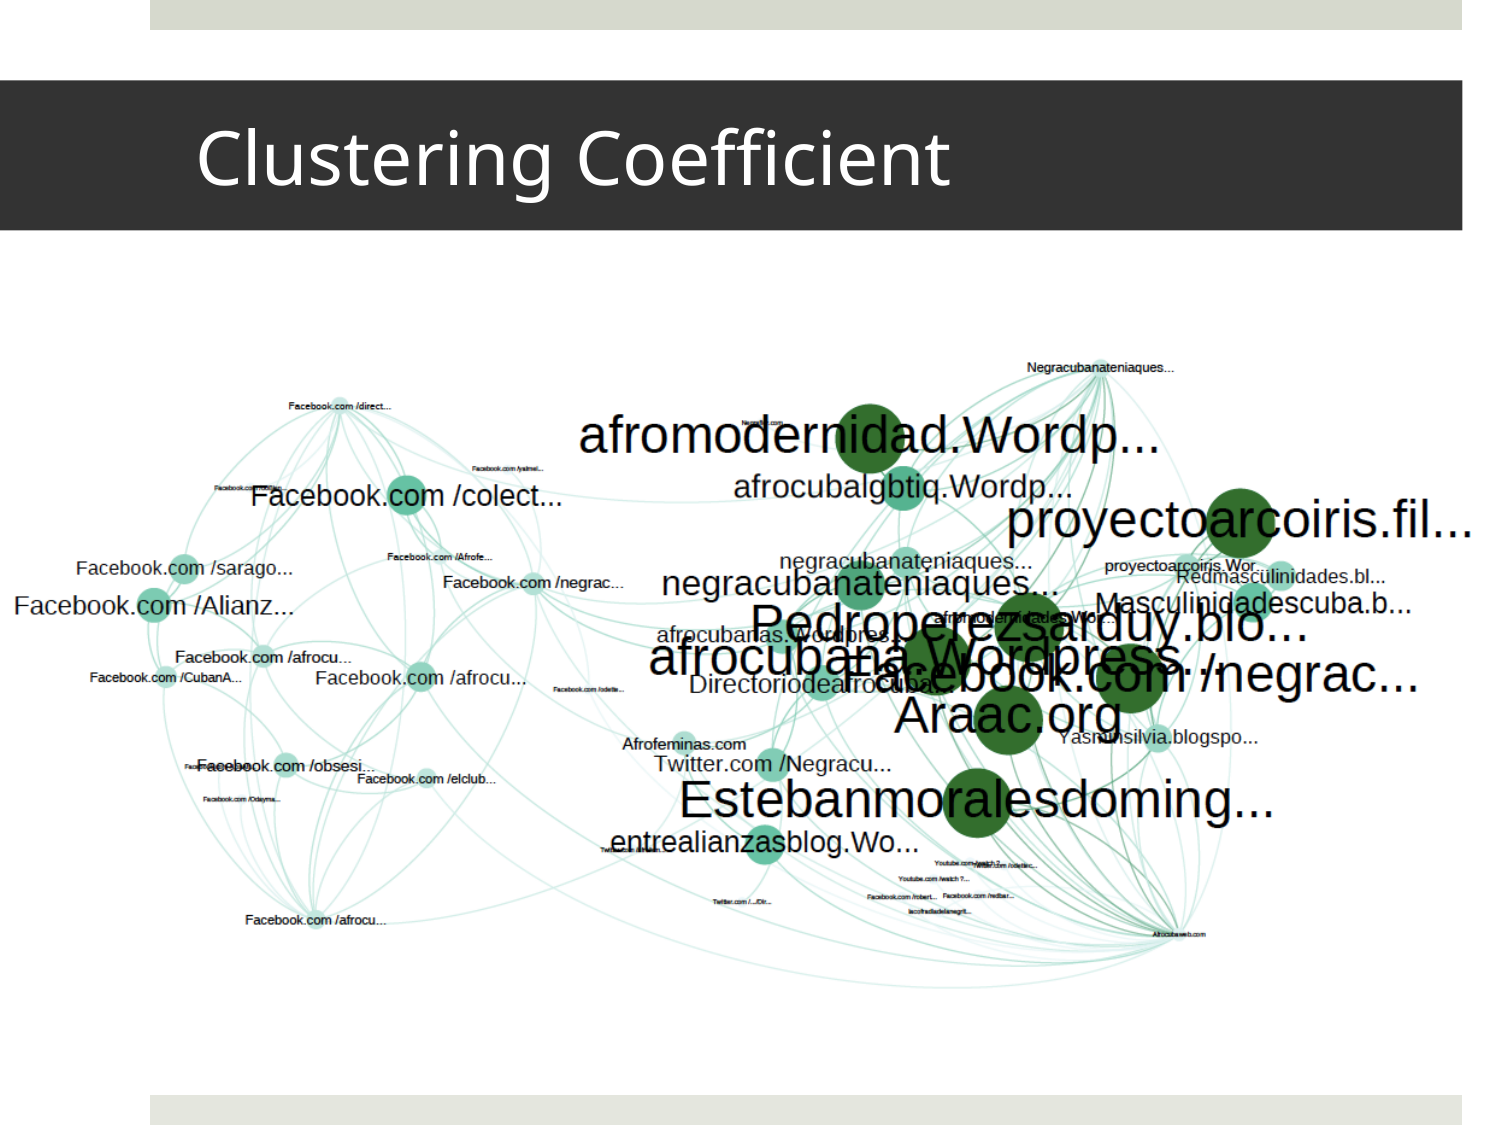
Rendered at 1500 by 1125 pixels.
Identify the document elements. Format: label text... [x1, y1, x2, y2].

title Clustering Coefficient [0, 80, 1463, 231]
picture [0, 319, 1500, 1020]
